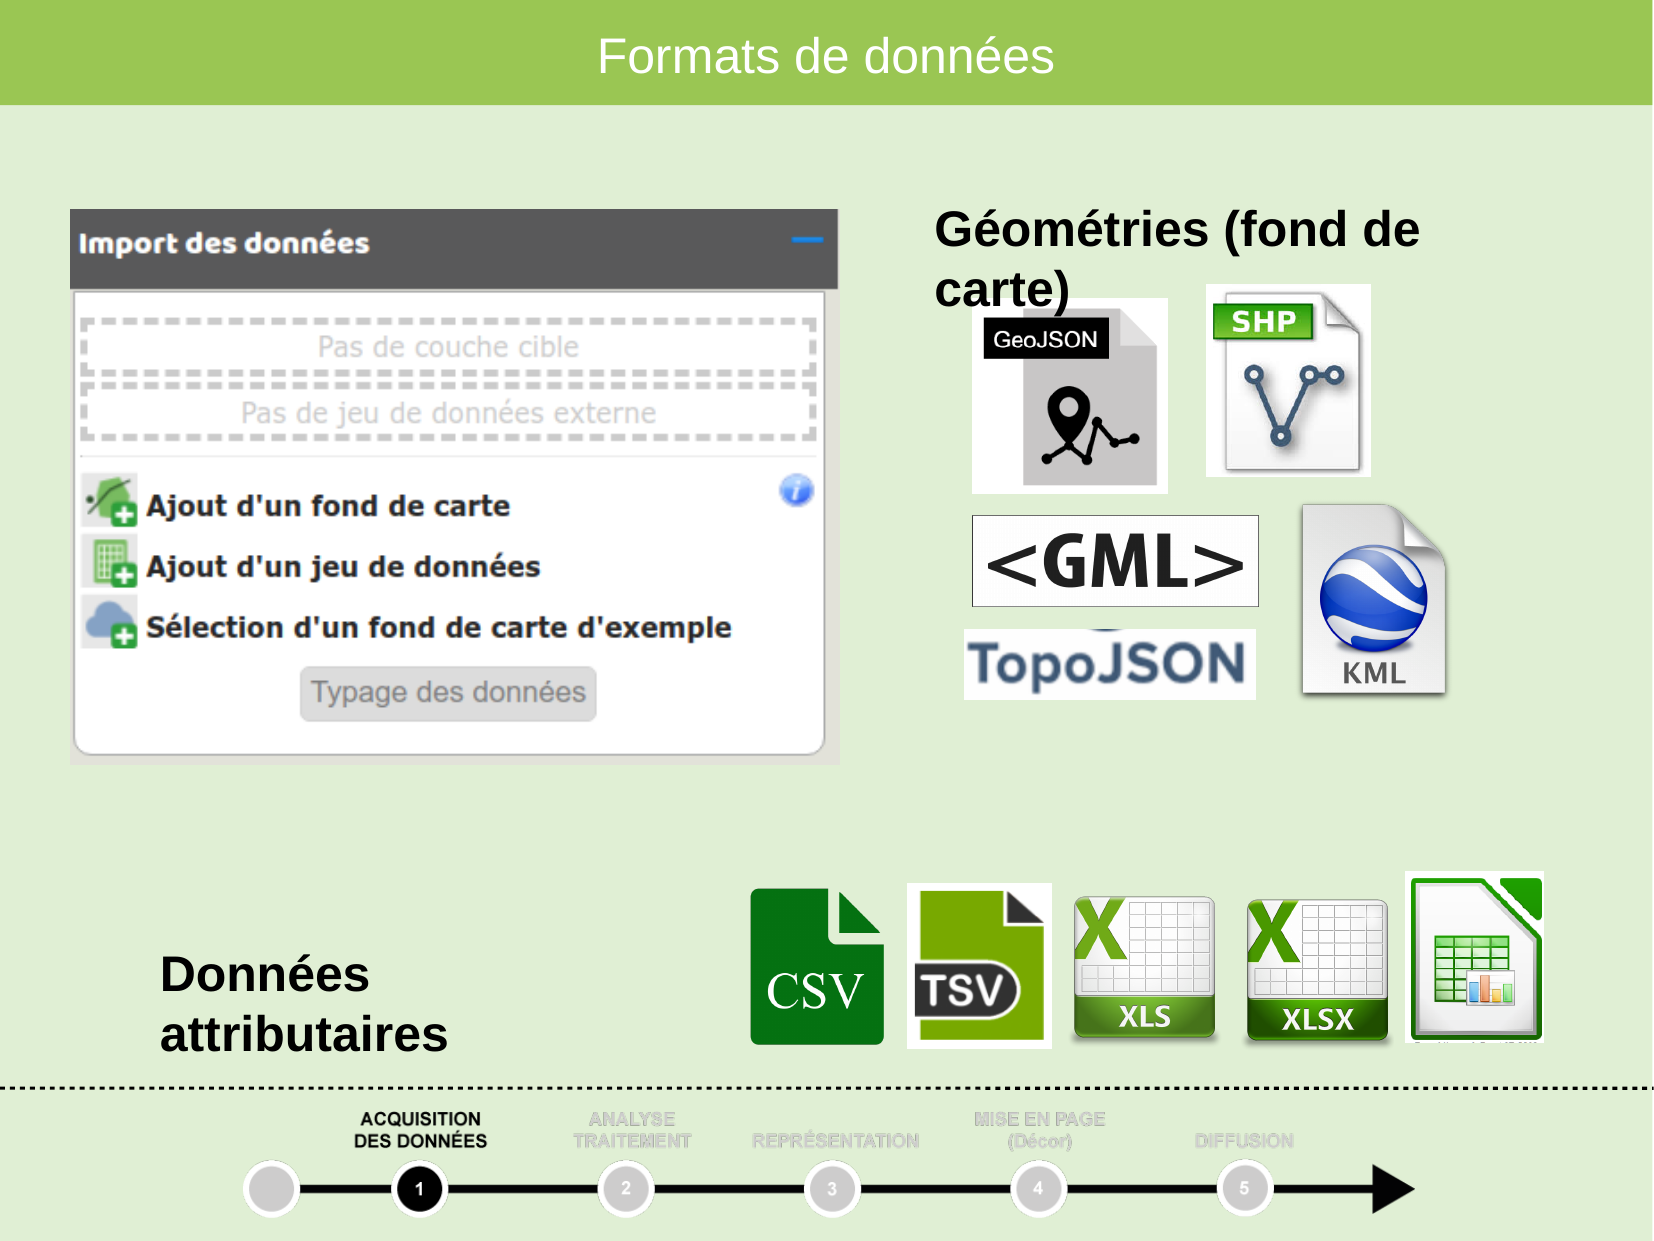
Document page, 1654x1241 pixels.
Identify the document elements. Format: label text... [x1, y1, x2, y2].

picture [70, 209, 840, 765]
text_box Formats de données [82, 19, 1570, 88]
text_box Données attributaires [145, 934, 689, 1005]
picture [1405, 871, 1544, 1043]
picture [1206, 284, 1371, 477]
picture [964, 629, 1256, 700]
picture [972, 515, 1259, 607]
picture [972, 298, 1168, 494]
text_box Géométries (fond de carte) [919, 189, 1586, 260]
picture [720, 869, 1052, 1064]
picture [1241, 889, 1394, 1052]
picture [243, 1109, 1415, 1218]
picture [1063, 886, 1226, 1049]
picture [1268, 498, 1476, 705]
